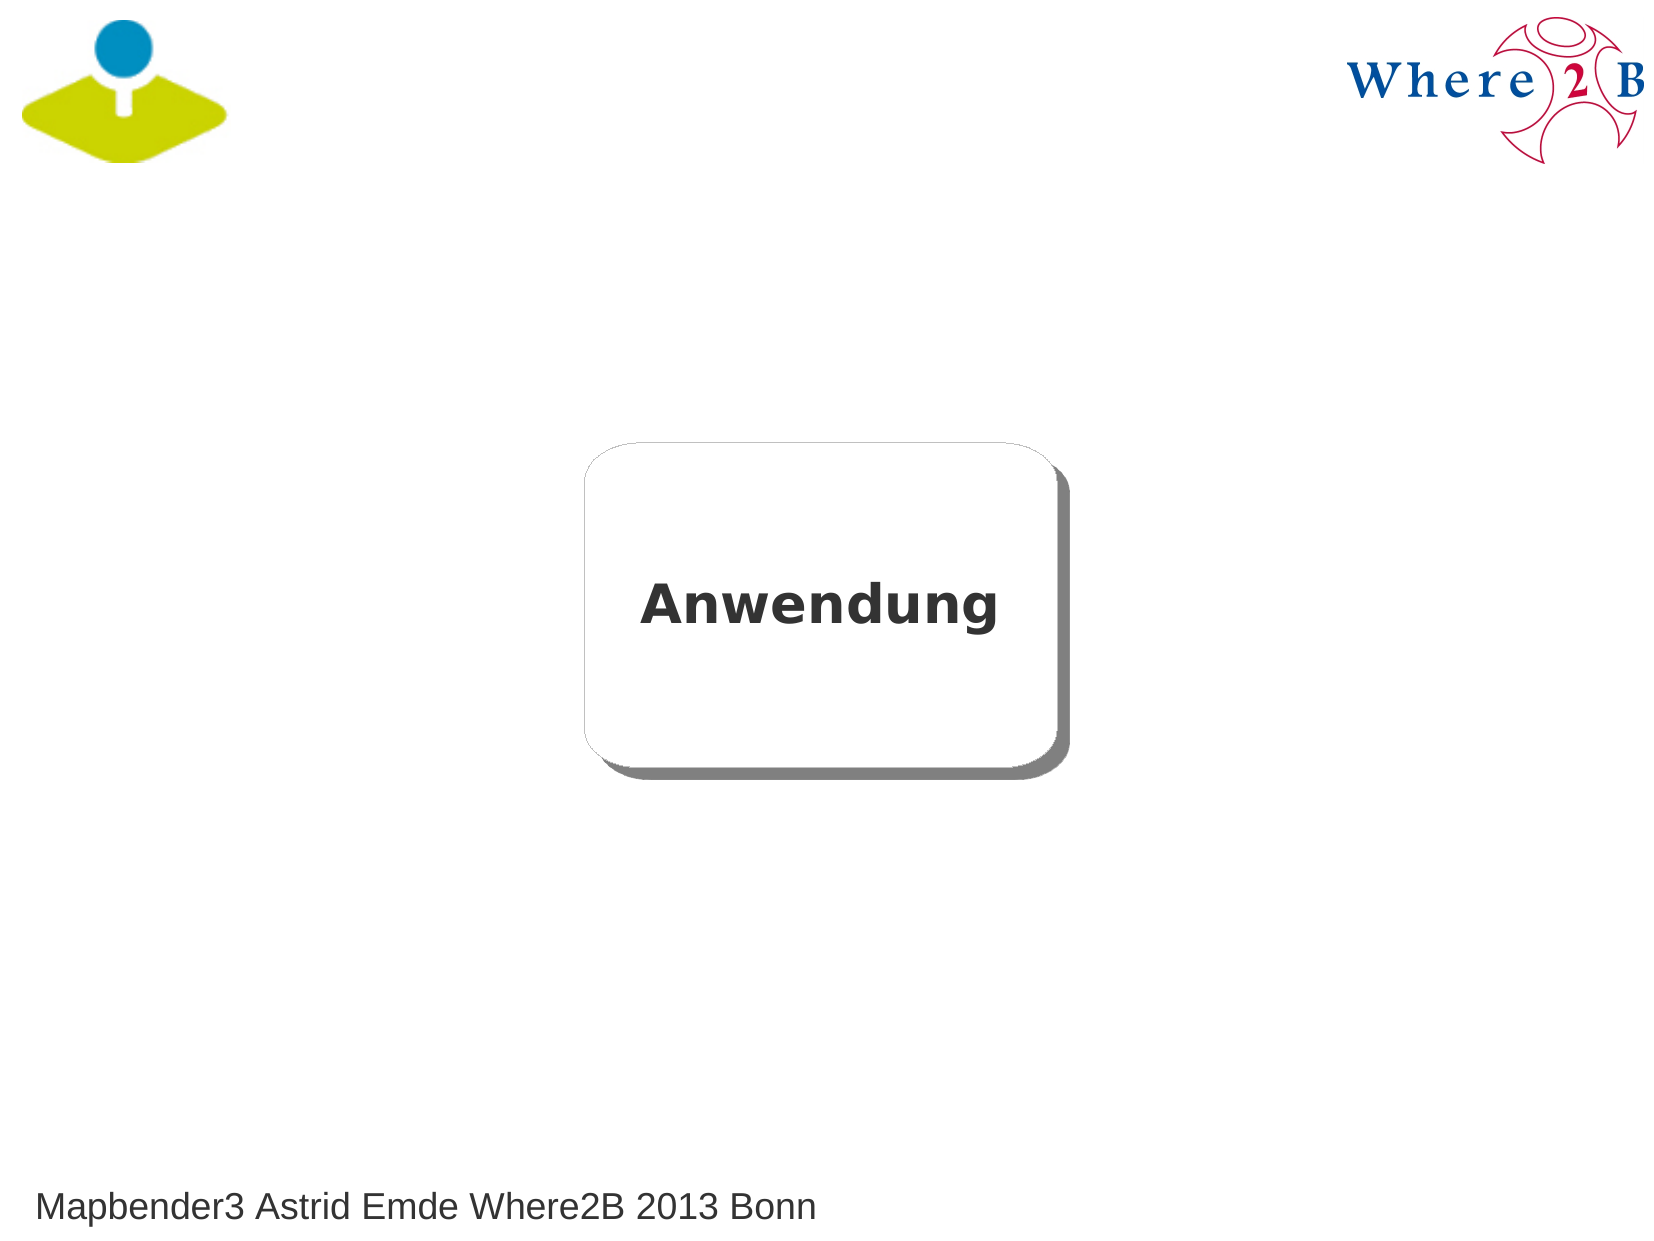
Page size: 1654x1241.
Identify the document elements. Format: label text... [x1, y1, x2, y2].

picture [1347, 17, 1644, 164]
text_box Anwendung [584, 442, 1058, 768]
picture [22, 20, 231, 163]
